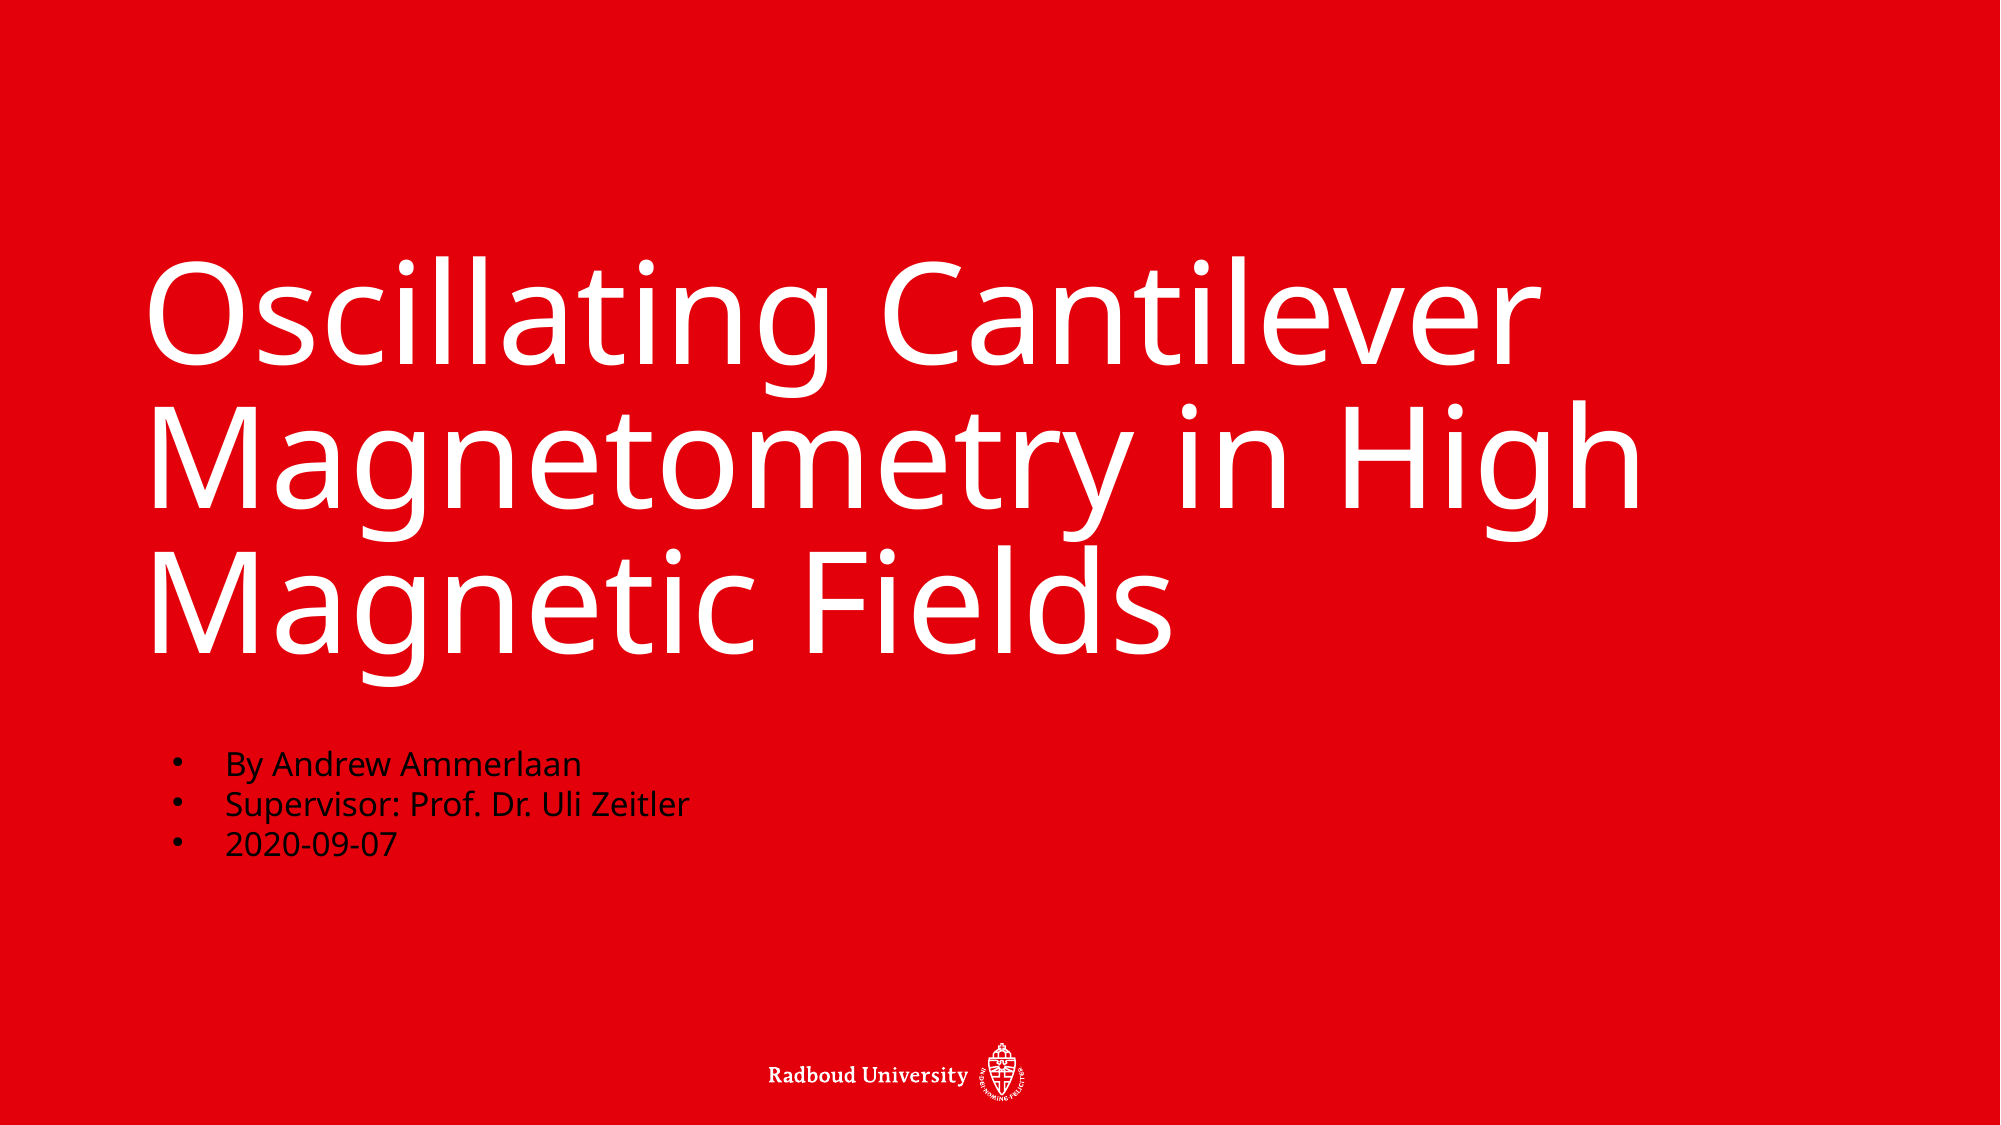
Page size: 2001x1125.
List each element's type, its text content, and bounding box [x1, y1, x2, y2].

list By Andrew Ammerlaan [154, 742, 1779, 779]
list Oscillating Cantilever Magnetometry in High Magnetic Fields [141, 84, 1796, 683]
list Supervisor: Prof. Dr. Uli Zeitler [154, 783, 1779, 819]
list 2020-09-07 [154, 823, 1779, 859]
